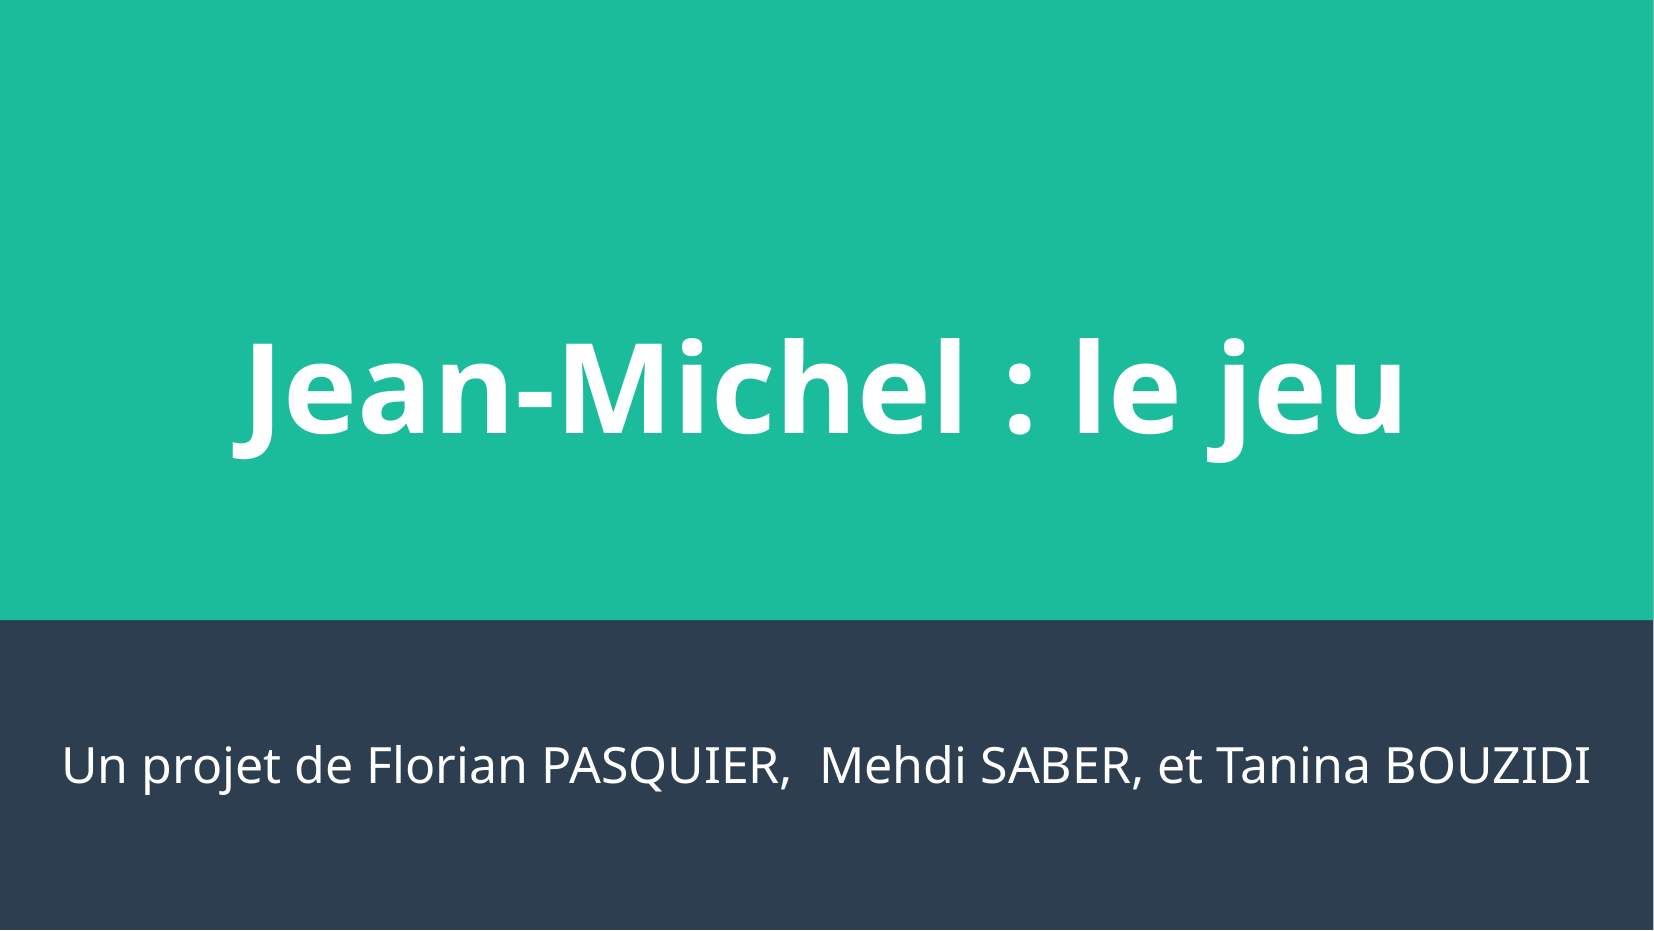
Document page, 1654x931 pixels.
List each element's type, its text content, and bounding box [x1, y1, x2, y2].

subtitle Un projet de Florian PASQUIER, Mehdi SABER, et Tanina BOUZIDI [59, 642, 1595, 886]
title Jean-Michel : le jeu [59, 272, 1595, 413]
